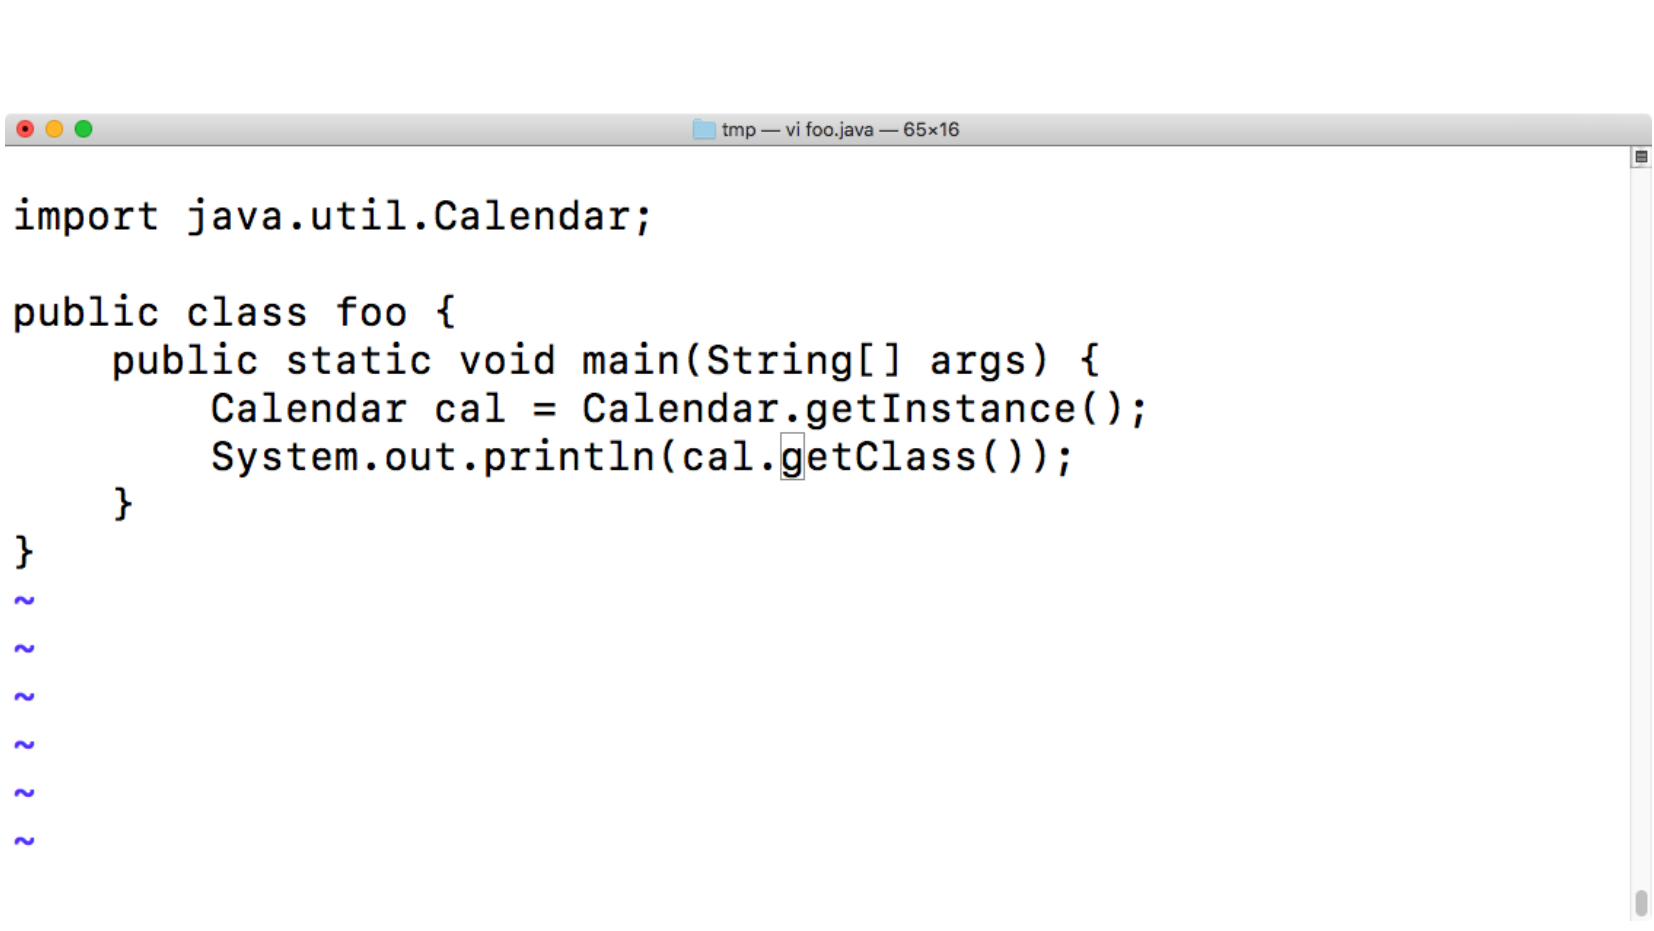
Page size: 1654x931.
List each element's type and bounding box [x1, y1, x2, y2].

picture [5, 113, 1652, 921]
